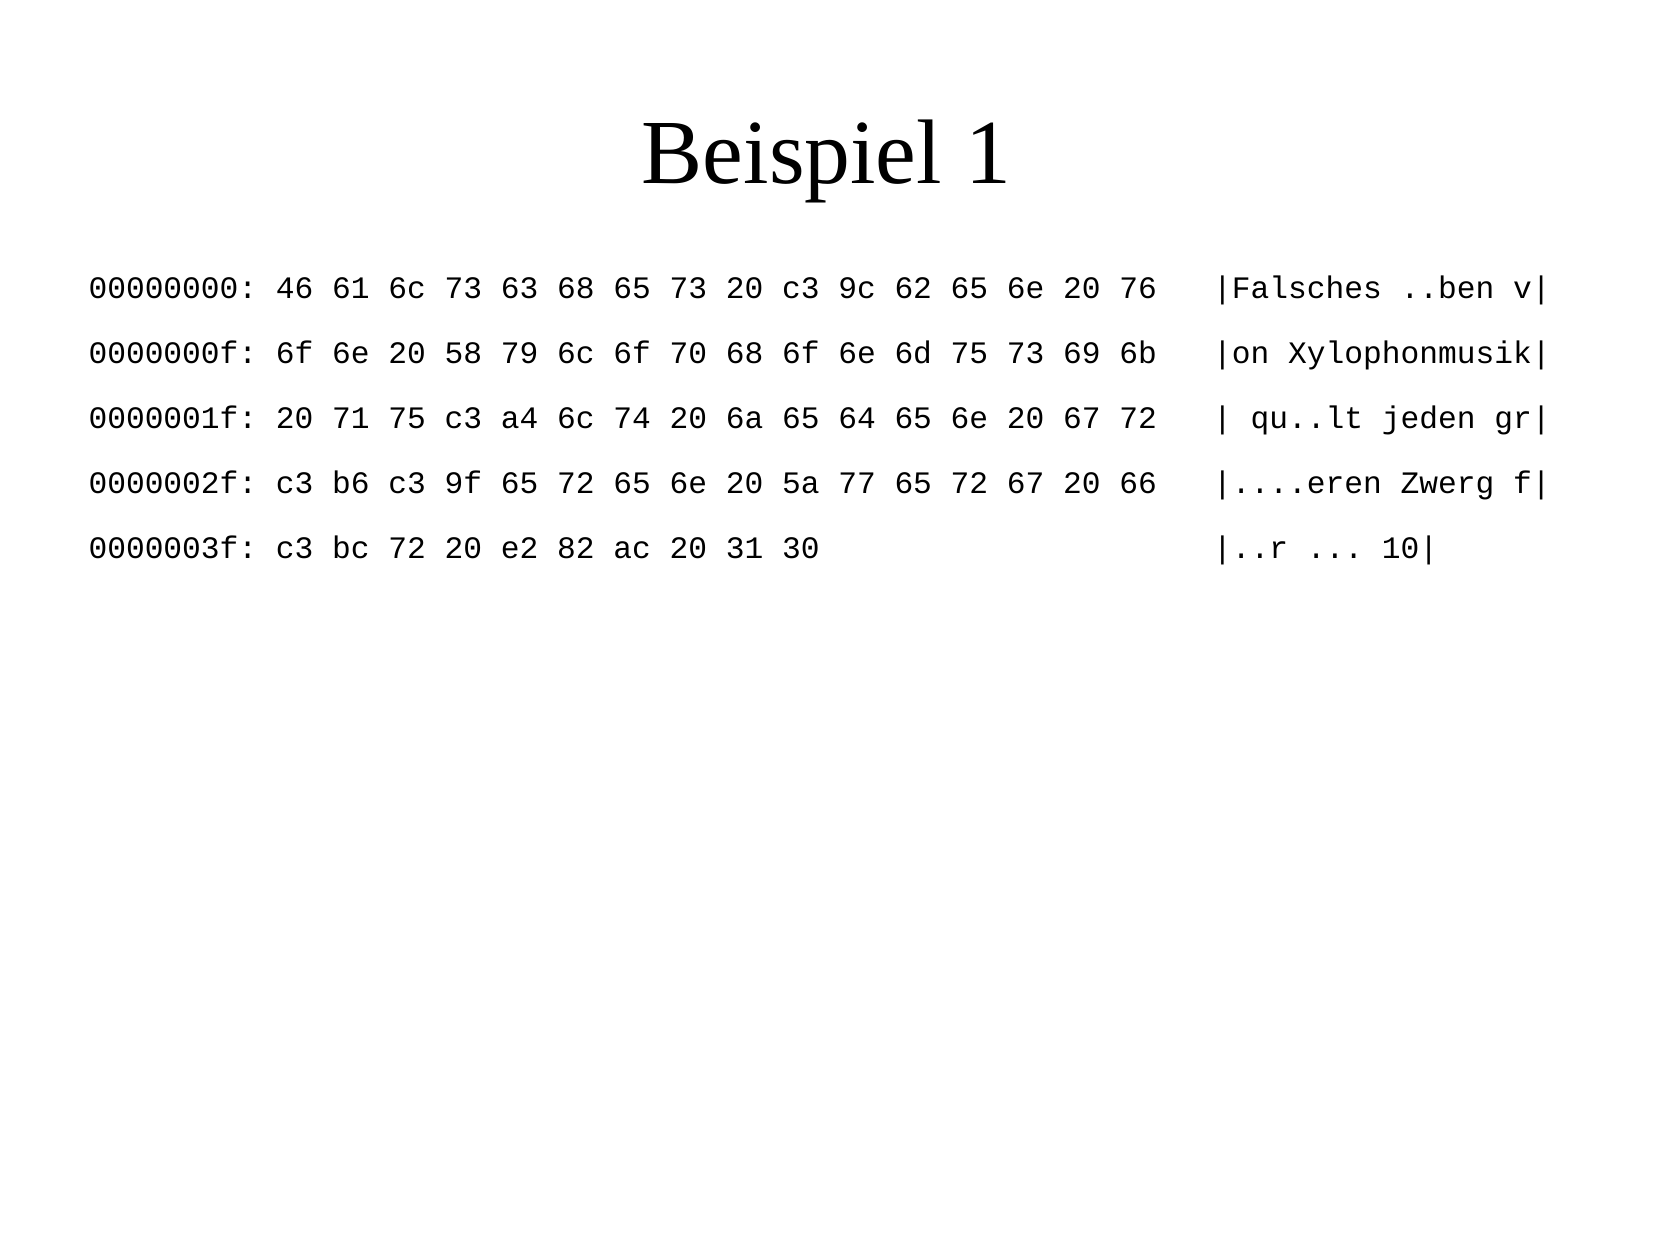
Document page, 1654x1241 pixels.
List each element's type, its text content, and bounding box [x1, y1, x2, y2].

title Beispiel 1 [82, 49, 1571, 257]
list 00000000: 46 61 6c 73 63 68 65 73 20 c3 9c 62 65 6e 20 76 |Falsches ..ben v| 0000000f: 6f 6e 20 58 79 6c 6f 70 68 6f 6e 6d 75 73 69 6b |on Xylophonmusik| 0000001f: 20 71 75 c3 a4 6c 74 20 6a 65 64 65 6e 20 67 72 | qu..lt jeden gr| 0000002f: c3 b6 c3 9f 65 72 65 6e 20 5a 77 65 72 67 20 66 |....eren Zwerg f| 0000003f: c3 bc 72 20 e2 82 ac 20 31 30 |..r ... 10| [88, 272, 1577, 992]
